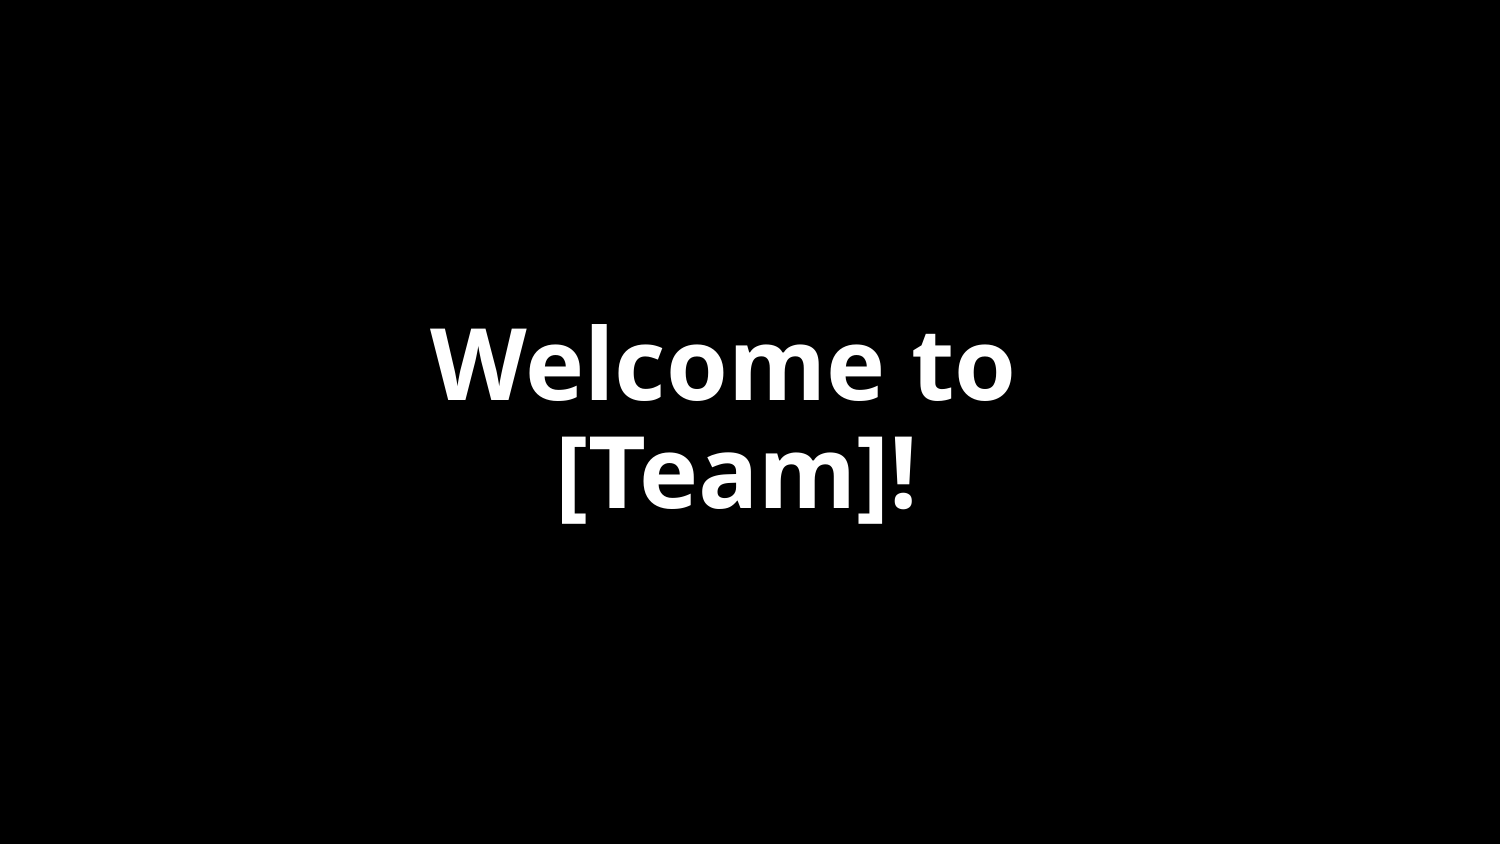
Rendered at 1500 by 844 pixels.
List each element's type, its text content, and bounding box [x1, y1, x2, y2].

title Welcome to [Team]! [368, 319, 1132, 525]
